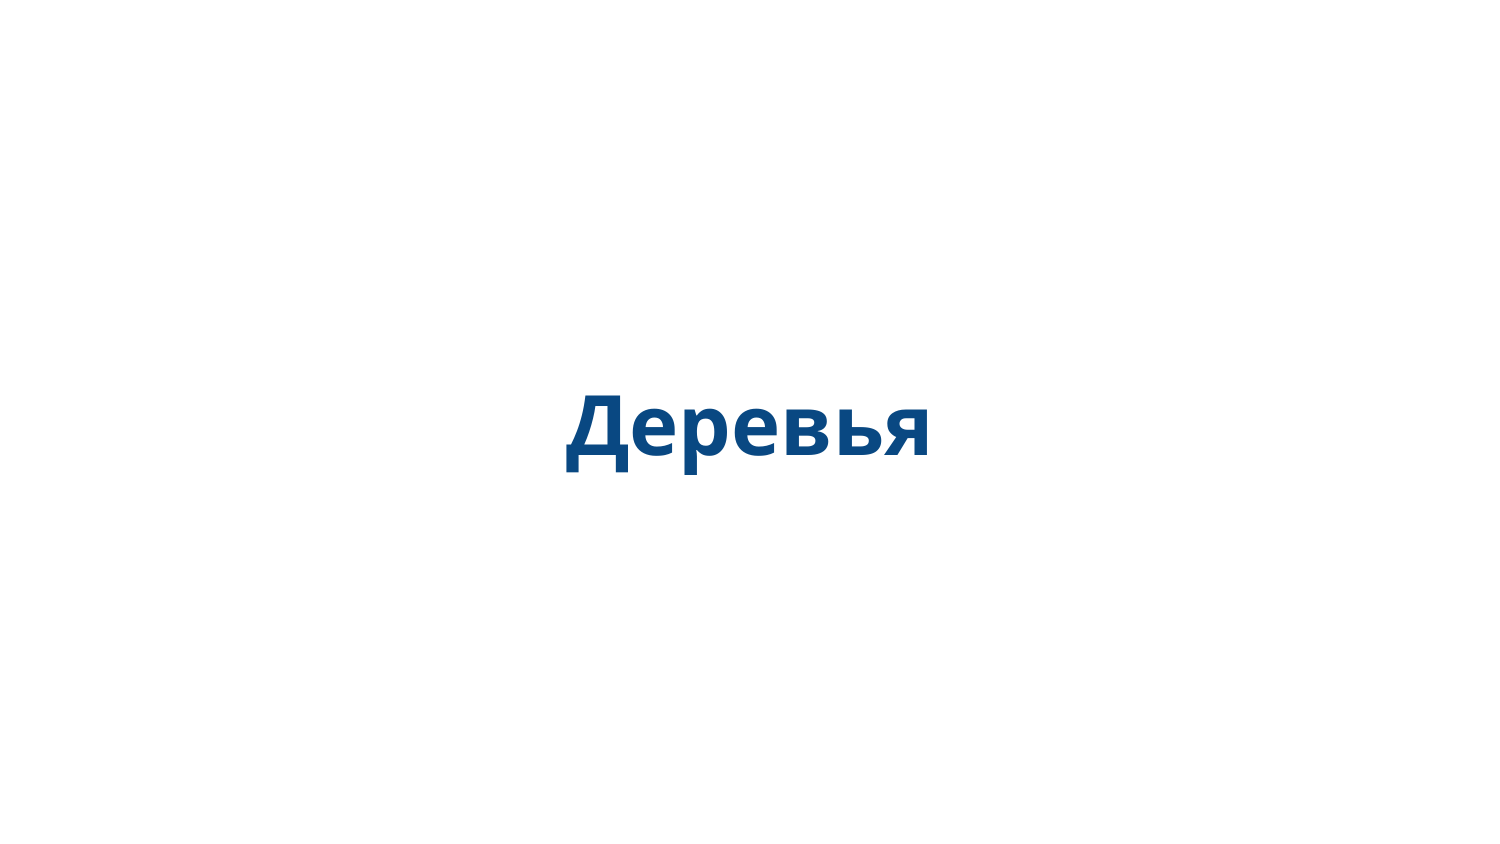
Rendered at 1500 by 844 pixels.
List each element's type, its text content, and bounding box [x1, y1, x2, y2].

title Деревья [51, 352, 1449, 491]
